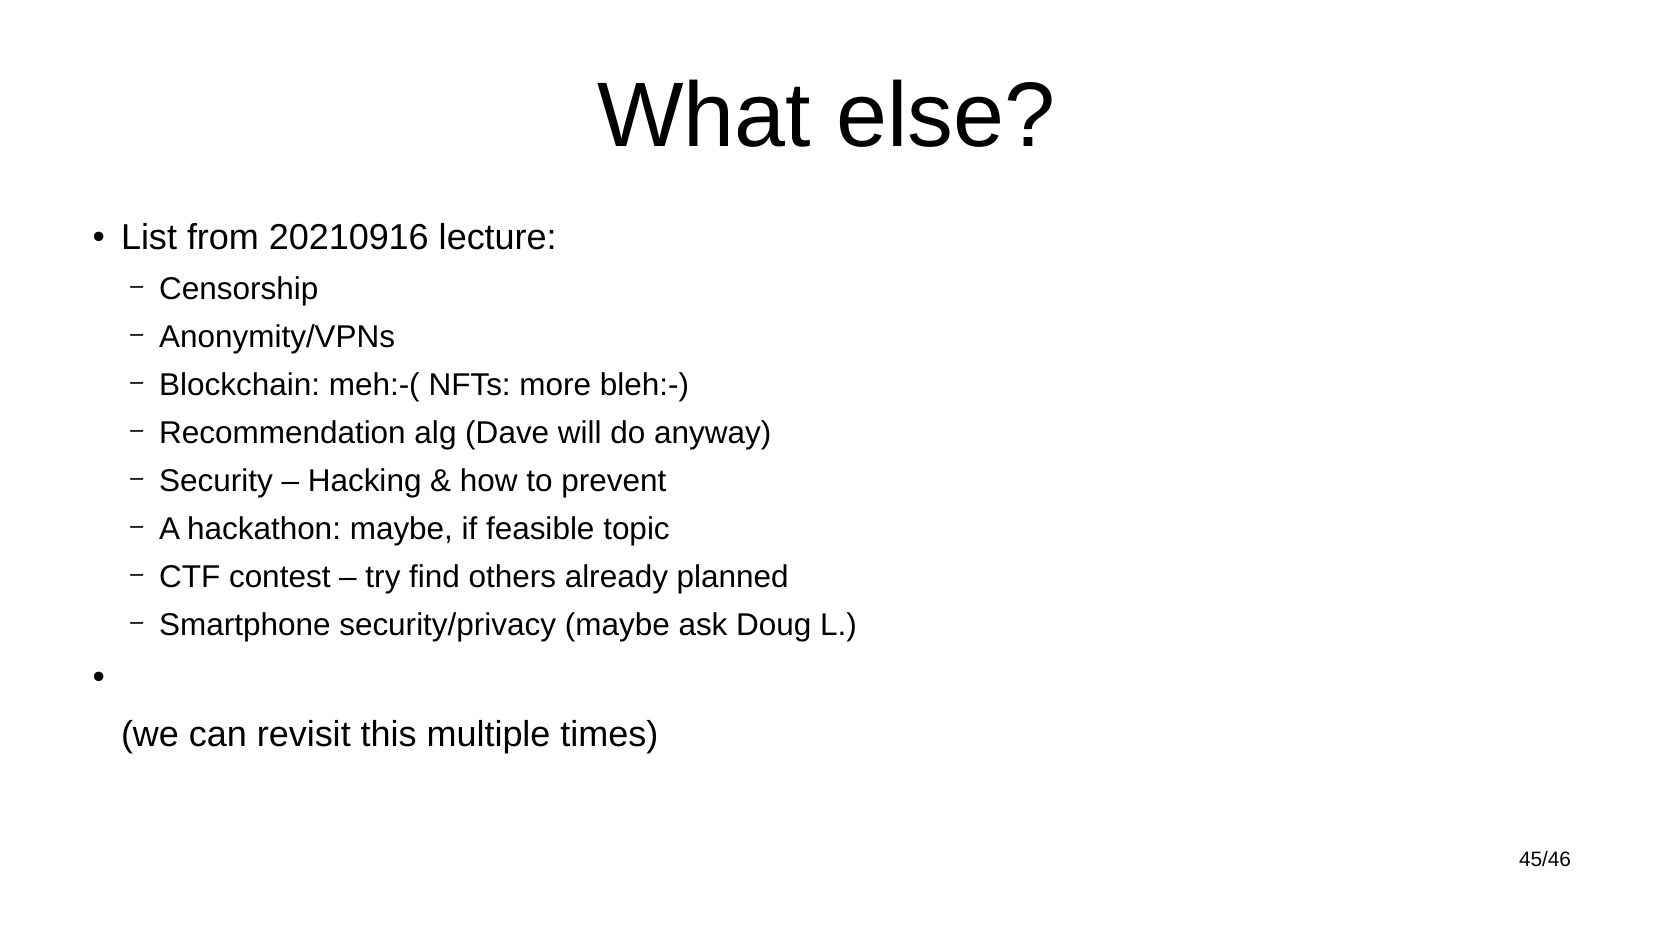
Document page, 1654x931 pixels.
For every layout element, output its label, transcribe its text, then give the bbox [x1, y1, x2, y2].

list List from 20210916 lecture: Censorship Anonymity/VPNs Blockchain: meh:-( NFTs: more bleh:-) Recommendation alg (Dave will do anyway) Security – Hacking & how to prevent A hackathon: maybe, if feasible topic CTF contest – try find others already planned Smartphone security/privacy (maybe ask Doug L.) (we can revisit this multiple times) [82, 217, 1571, 758]
title What else? [82, 37, 1571, 193]
